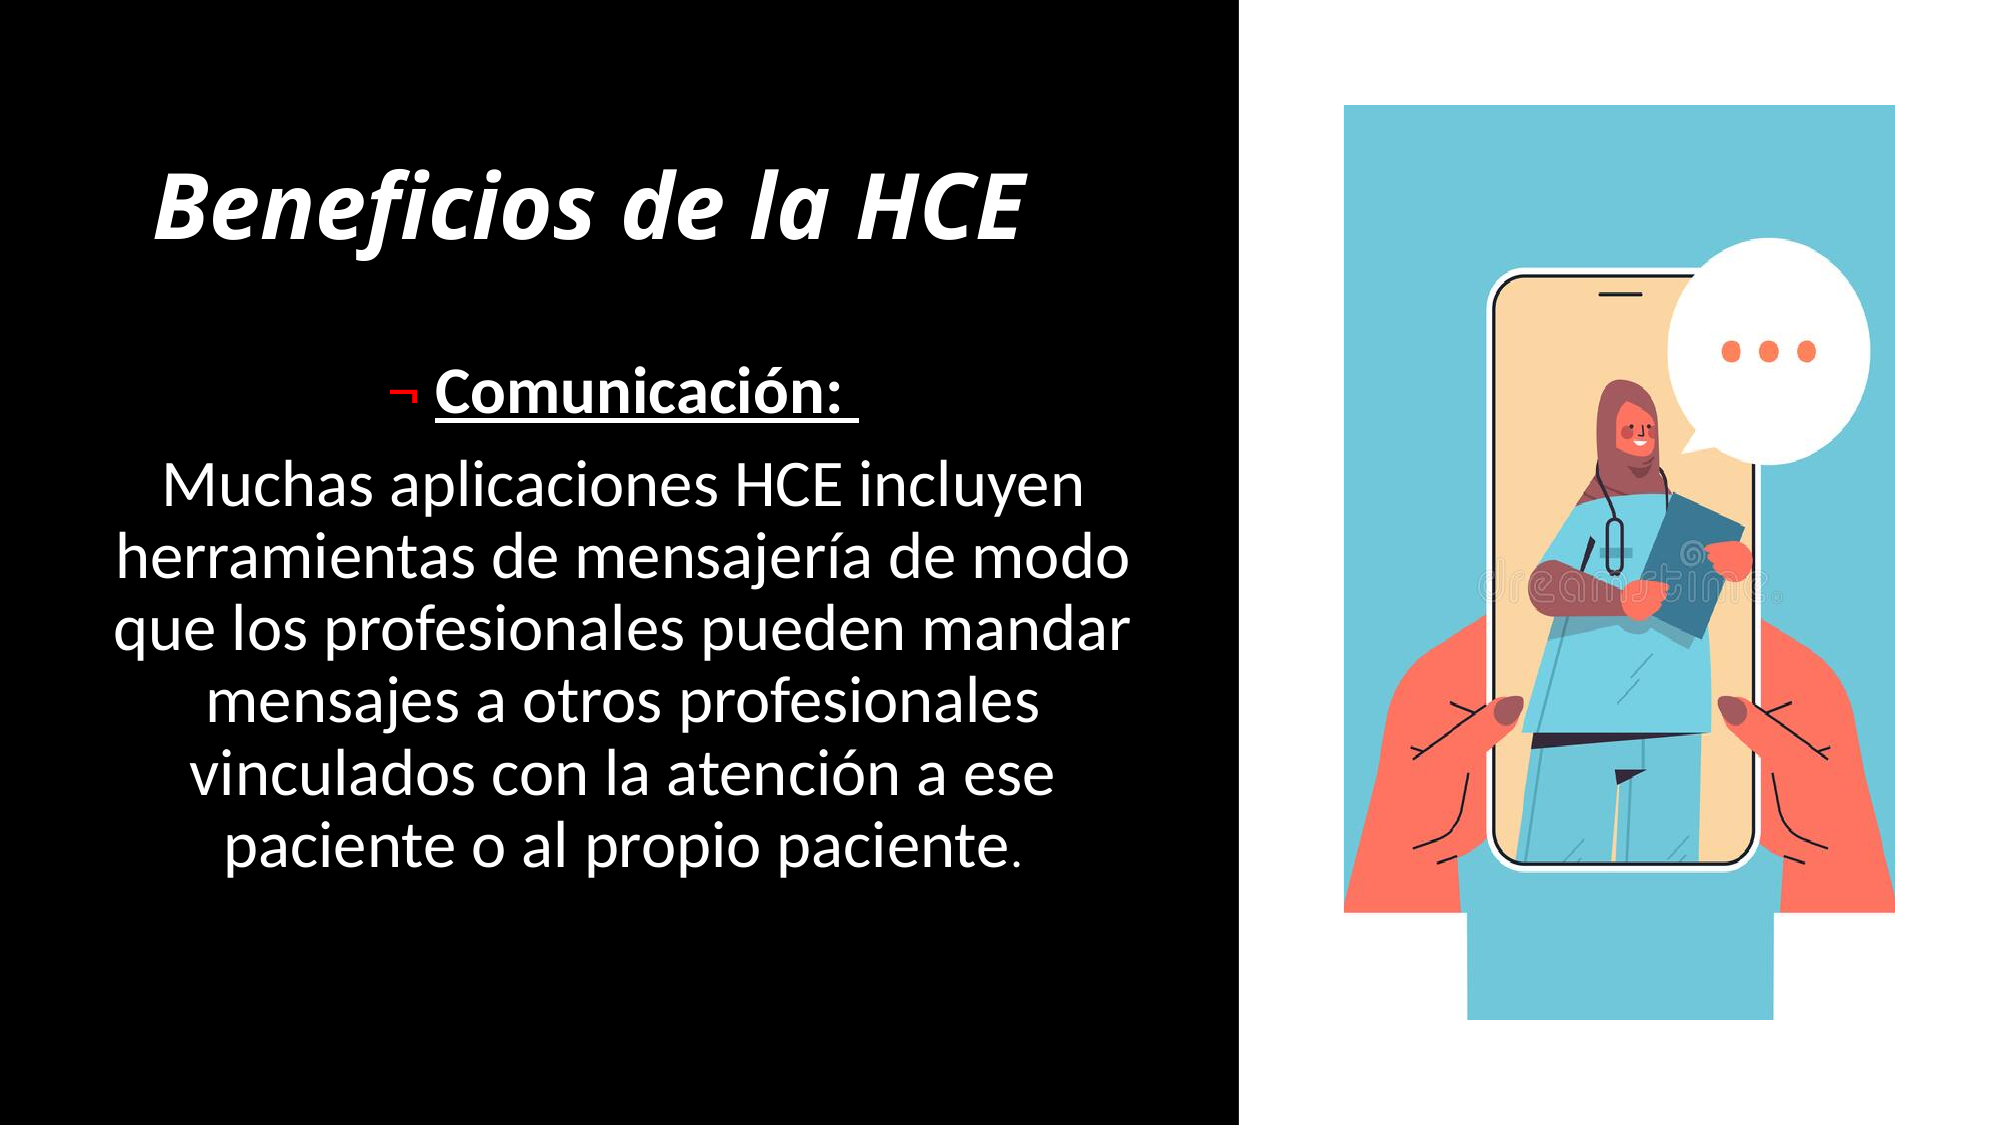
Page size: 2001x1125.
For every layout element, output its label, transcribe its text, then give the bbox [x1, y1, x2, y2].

text_box Beneficios de la HCE [137, 59, 1164, 360]
text_box [1238, 0, 2000, 1125]
list ¬ Comunicación: Muchas aplicaciones HCE incluyen herramientas de mensajería de modo que los profesionales pueden mandar mensajes a otros profesionales vinculados con la atención a ese paciente o al propio paciente. [83, 348, 1164, 970]
picture [1343, 104, 1895, 1020]
